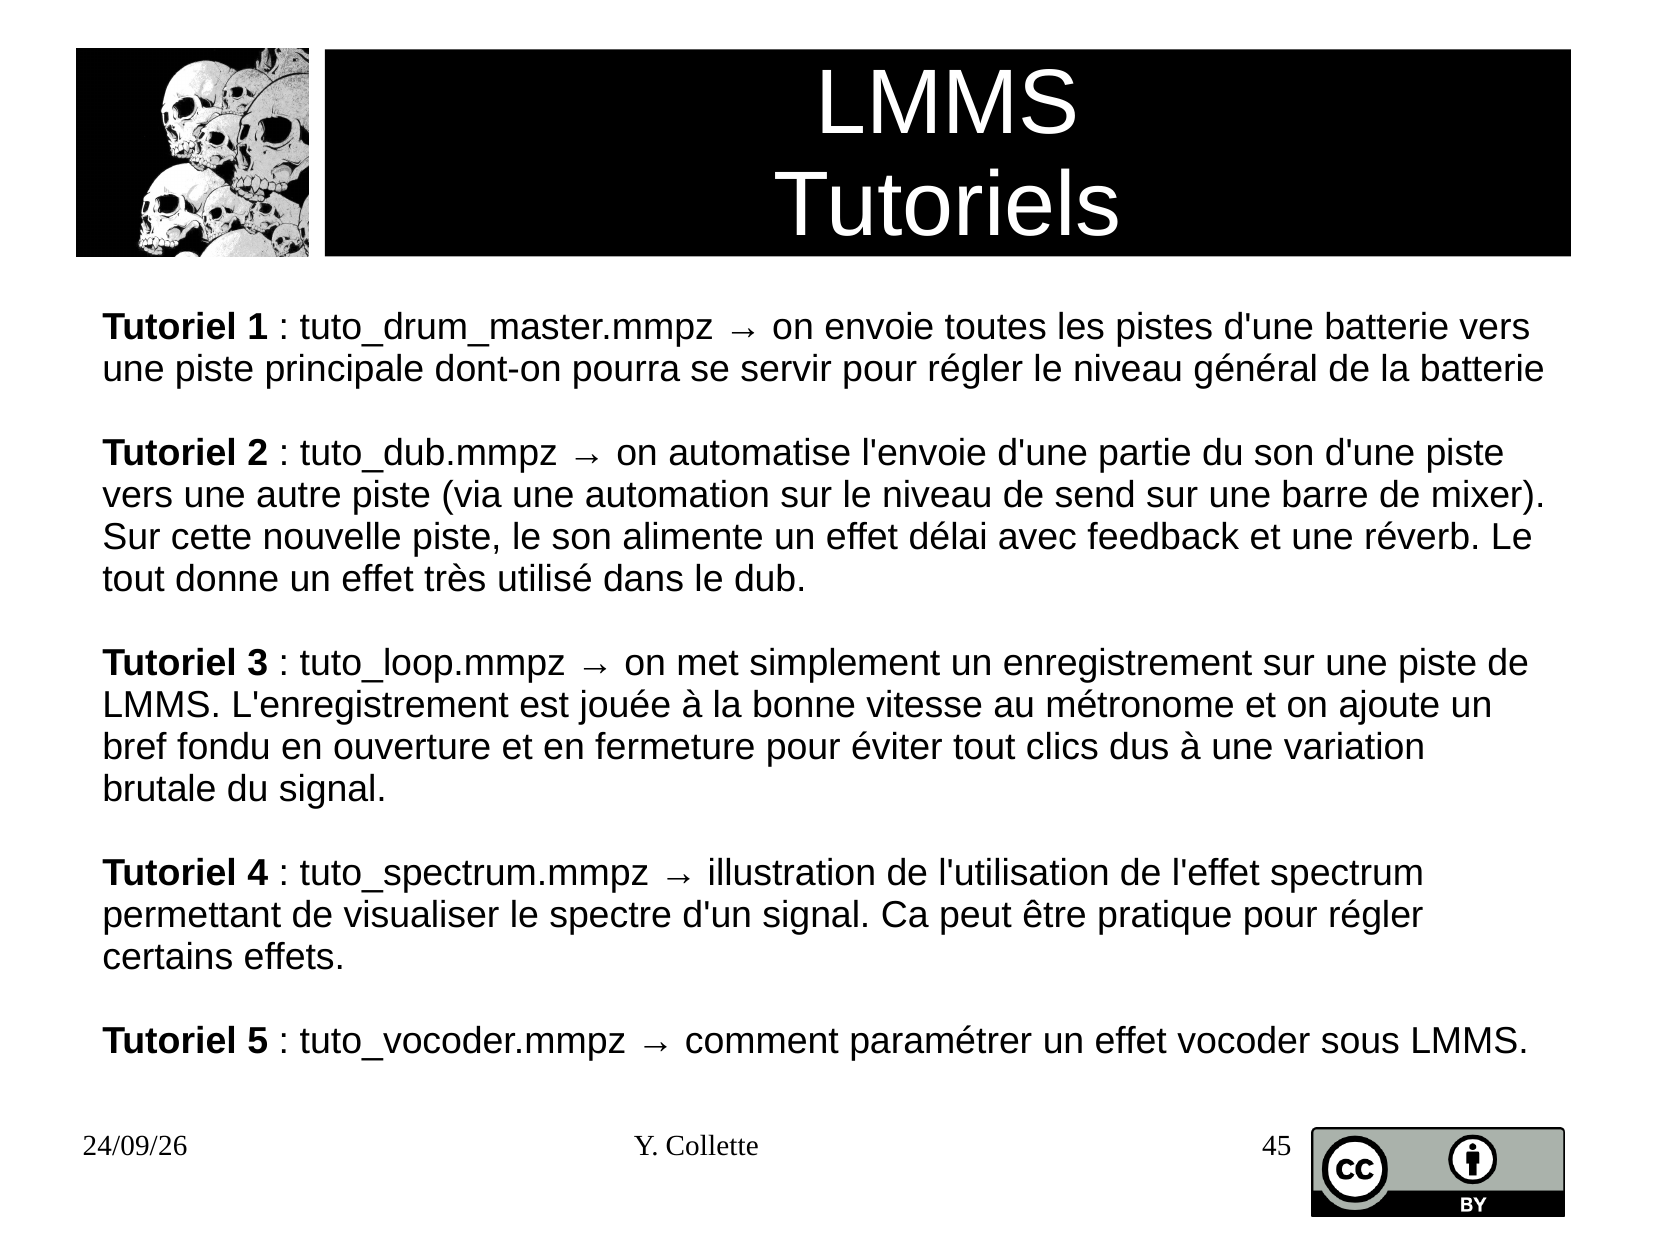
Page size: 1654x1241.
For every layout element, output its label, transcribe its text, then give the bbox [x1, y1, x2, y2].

picture [1311, 1127, 1565, 1217]
title LMMS Tutoriels [324, 49, 1571, 257]
text_box Tutoriel 1 : tuto_drum_master.mmpz → on envoie toutes les pistes d'une batterie vers une piste principale dont-on pourra se servir pour régler le niveau général de la batterie Tutoriel 2 : tuto_dub.mmpz → on automatise l'envoie d'une partie du son d'une piste vers une autre piste (via une automation sur le niveau de send sur une barre de mixer). Sur cette nouvelle piste, le son alimente un effet délai avec feedback et une réverb. Le tout donne un effet très utilisé dans le dub. Tutoriel 3 : tuto_loop.mmpz → on met simplement un enregistrement sur une piste de LMMS. L'enregistrement est jouée à la bonne vitesse au métronome et on ajoute un bref fondu en ouverture et en fermeture pour éviter tout clics dus à une variation brutale du signal. Tutoriel 4 : tuto_spectrum.mmpz → illustration de l'utilisation de l'effet spectrum permettant de visualiser le spectre d'un signal. Ca peut être pratique pour régler certains effets. Tutoriel 5 : tuto_vocoder.mmpz → comment paramétrer un effet vocoder sous LMMS. [87, 298, 1565, 1069]
picture [76, 48, 309, 257]
